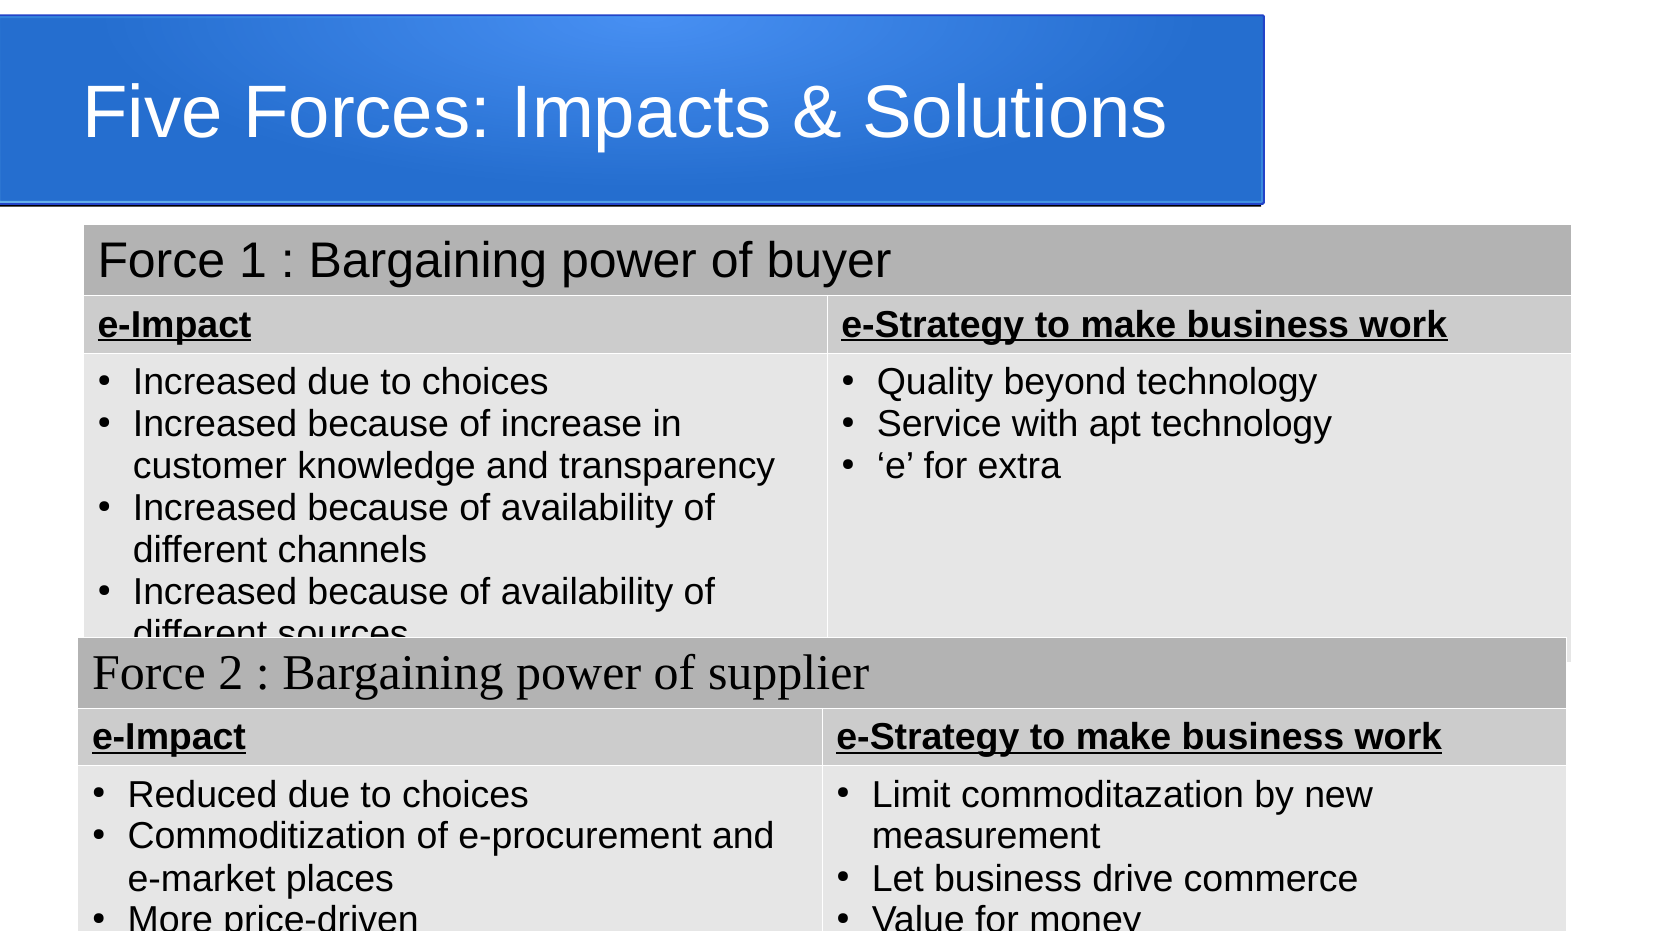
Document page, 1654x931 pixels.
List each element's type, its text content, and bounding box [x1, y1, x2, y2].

table_cell Quality beyond technology Service with apt technology ‘e’ for extra [828, 354, 1571, 662]
title Five Forces: Impacts & Solutions [82, 35, 1235, 189]
table_cell e-Strategy to make business work [828, 296, 1571, 353]
table_cell e-Impact [78, 709, 822, 765]
table_cell Increased due to choices Increased because of increase in customer knowledge and transparency Increased because of availability of different channels Increased because of availability of different sources [84, 354, 827, 637]
table_cell e-Impact [84, 296, 827, 353]
table_header Force 1 : Bargaining power of buyer [84, 225, 1571, 295]
table_cell Limit commoditazation by new measurement Let business drive commerce Value for money [823, 766, 1566, 931]
table_cell Reduced due to choices Commoditization of e-procurement and e-market places More price-driven [78, 766, 822, 931]
table_header Force 2 : Bargaining power of supplier [78, 638, 1566, 708]
table_cell e-Strategy to make business work [823, 709, 1566, 765]
